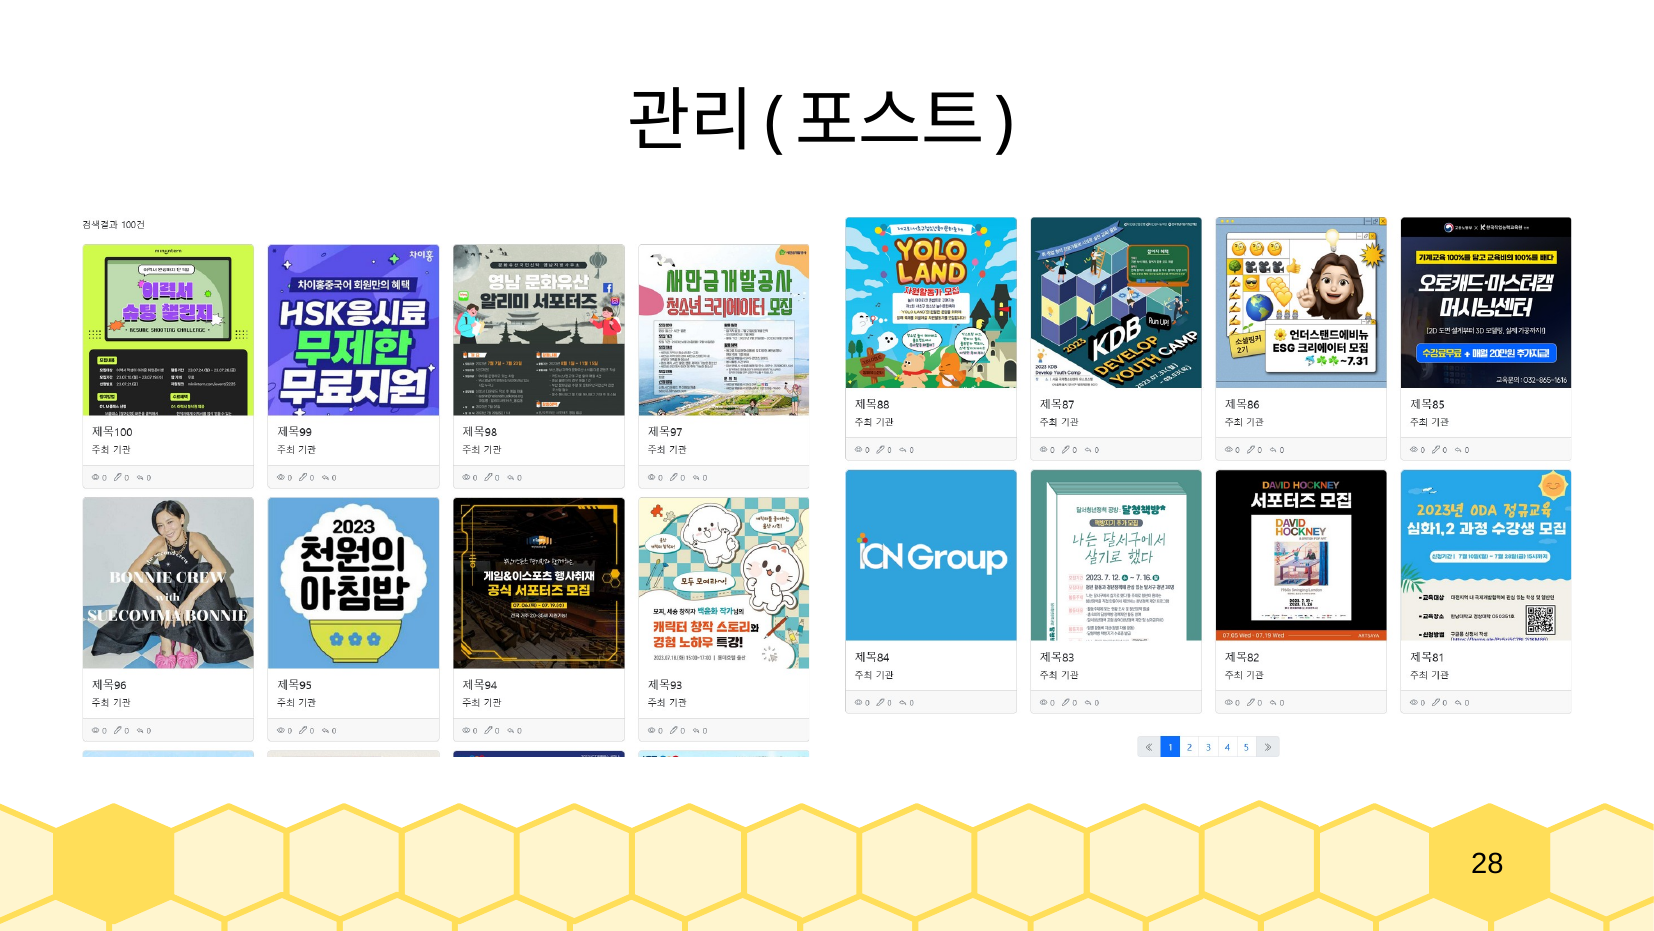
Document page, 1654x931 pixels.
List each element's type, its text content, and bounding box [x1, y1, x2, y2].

title 관리(포스트) [82, 37, 1571, 193]
picture [985, 240, 991, 247]
picture [976, 227, 987, 236]
picture [875, 227, 886, 236]
picture [881, 246, 889, 255]
picture [888, 223, 974, 235]
picture [845, 217, 1572, 757]
picture [82, 217, 810, 757]
